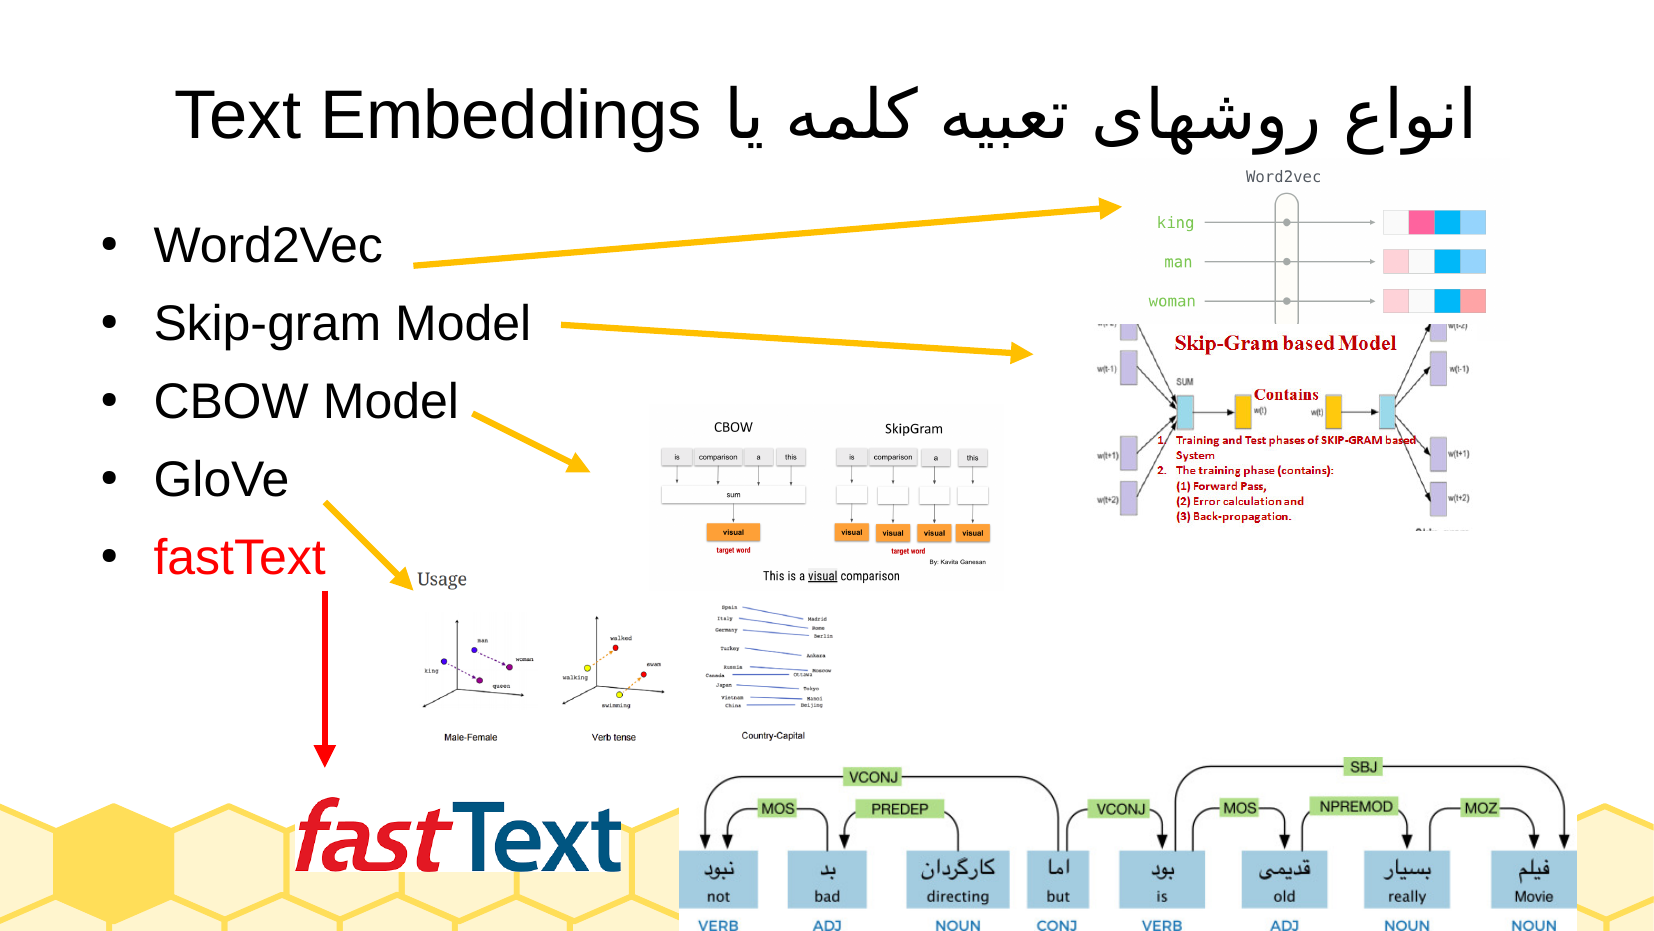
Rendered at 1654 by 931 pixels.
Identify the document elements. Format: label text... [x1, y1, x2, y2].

title انواع روشهای تعبیه کلمه یا Text Embeddings [82, 37, 1571, 193]
picture [609, 830, 621, 862]
list Word2Vec Skip-gram Model CBOW Model GloVe fastText [82, 217, 1571, 758]
picture [295, 797, 621, 872]
picture [1100, 193, 1510, 217]
picture [413, 404, 1577, 931]
picture [1093, 324, 1477, 531]
picture [507, 829, 529, 841]
